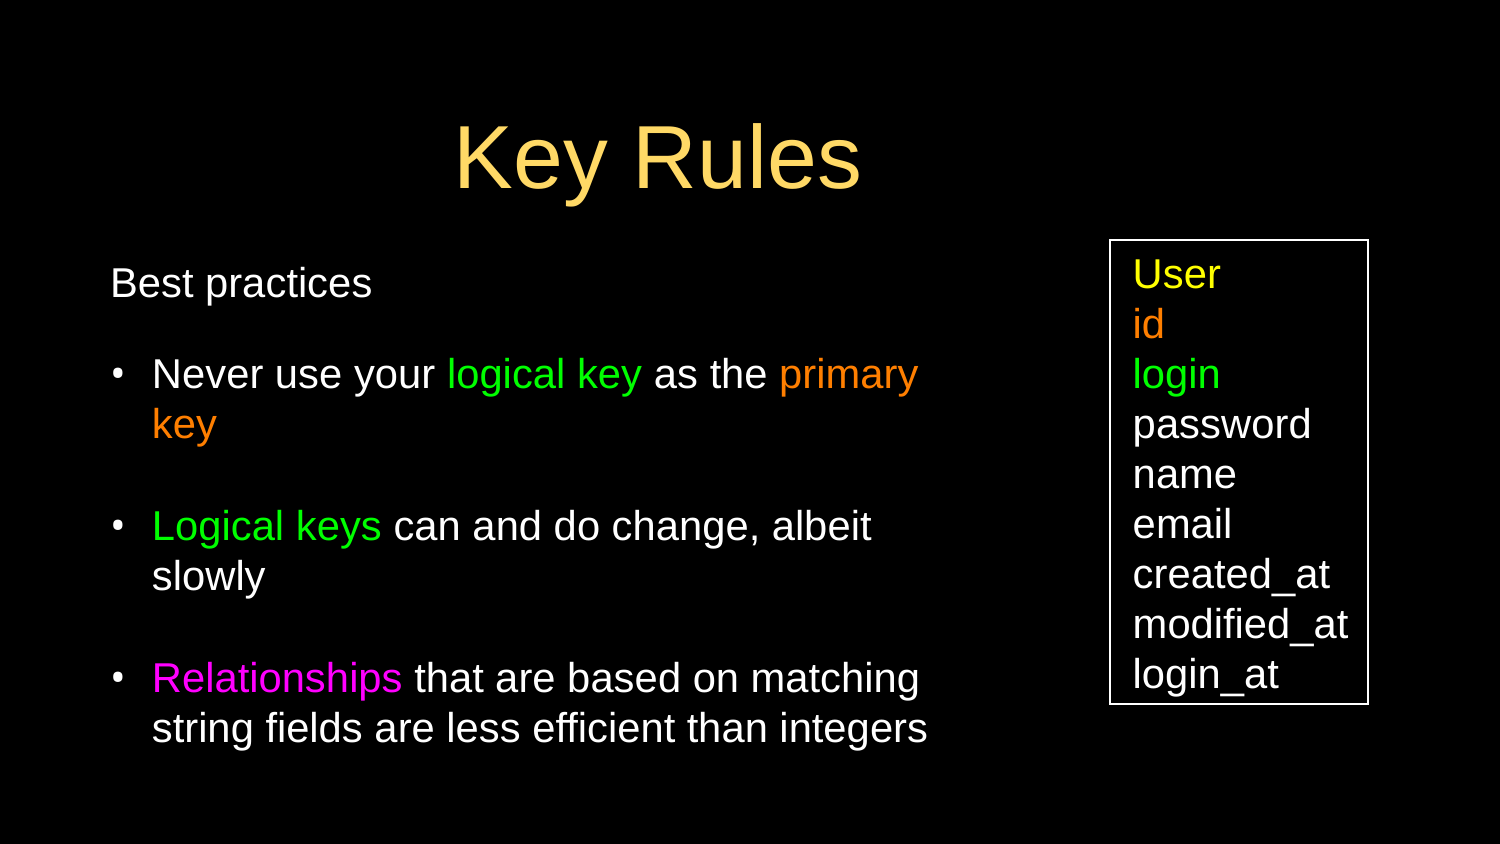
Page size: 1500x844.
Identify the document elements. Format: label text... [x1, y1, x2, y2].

list Best practices Never use your logical key as the primary key Logical keys can and do change, albeit slowly Relationships that are based on matching string fields are less efficient than integers [106, 240, 974, 767]
title Key Rules [106, 71, 1210, 235]
text_box User id login password name email created_at modified_at login_at [1109, 240, 1368, 705]
